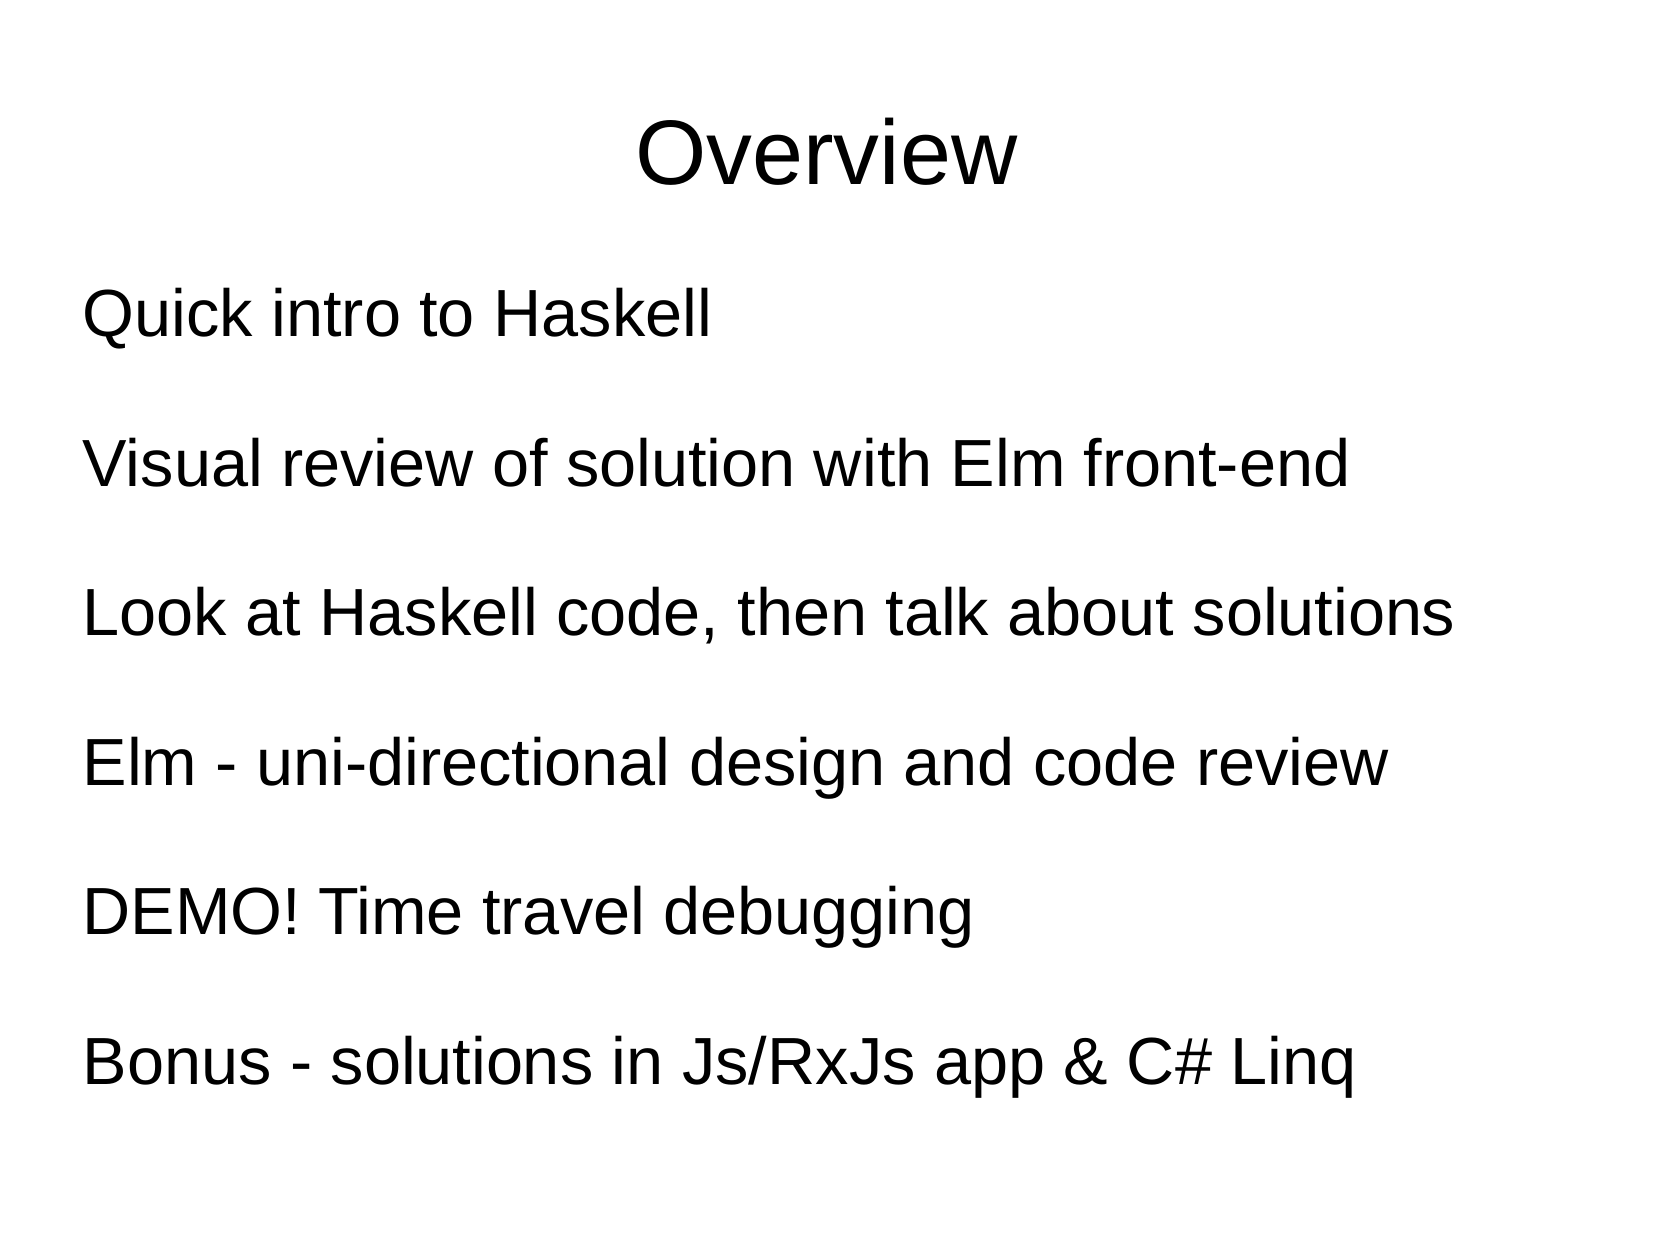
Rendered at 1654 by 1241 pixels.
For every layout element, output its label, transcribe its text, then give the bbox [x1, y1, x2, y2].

subtitle Quick intro to Haskell Visual review of solution with Elm front-end Look at Haskell code, then talk about solutions Elm - uni-directional design and code review DEMO! Time travel debugging Bonus - solutions in Js/RxJs app & C# Linq [82, 201, 1571, 1099]
title Overview [82, 49, 1571, 201]
